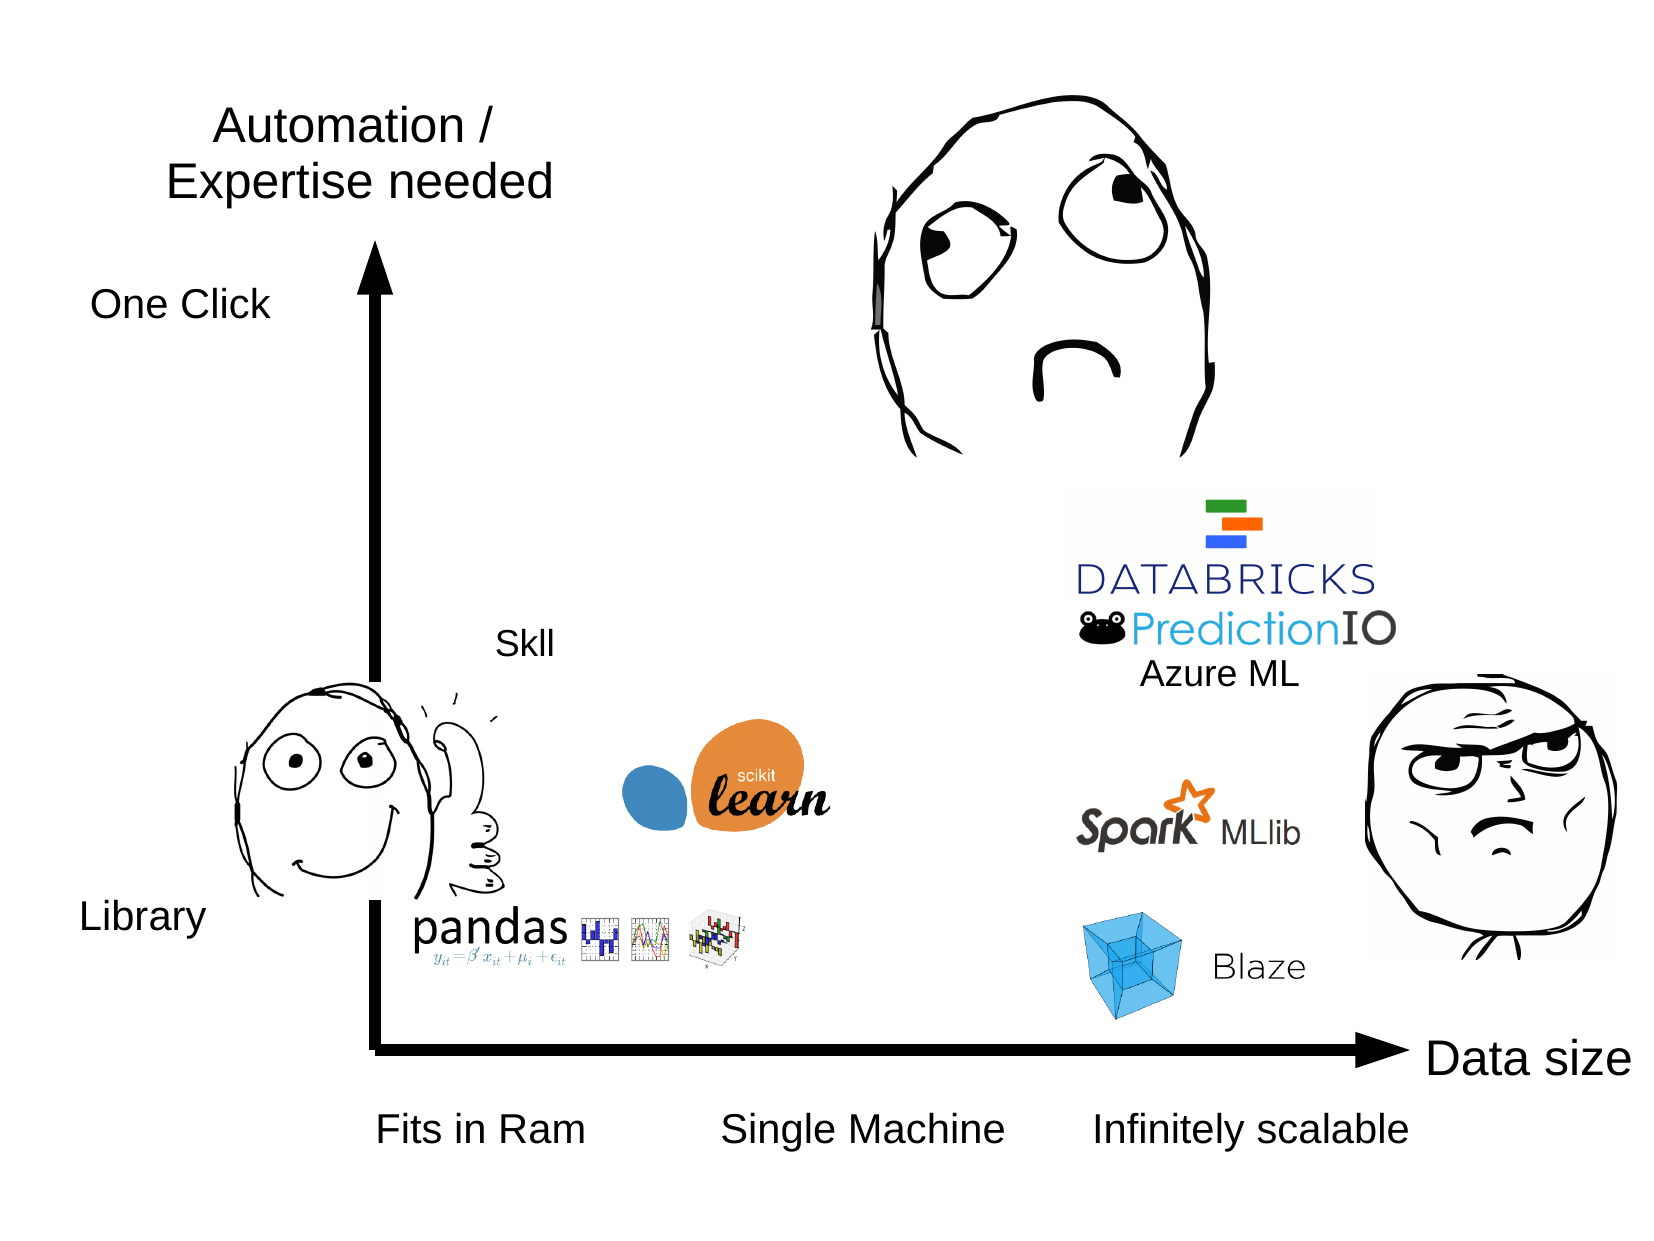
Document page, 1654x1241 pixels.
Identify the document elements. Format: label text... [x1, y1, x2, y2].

picture [1065, 485, 1381, 605]
picture [1065, 764, 1338, 866]
text_box Azure ML [1125, 646, 1396, 702]
text_box Library [63, 885, 244, 947]
picture [1046, 674, 1618, 1036]
text_box Fits in Ram [360, 1098, 705, 1161]
text_box Skll [480, 615, 571, 676]
text_box One Click [75, 273, 286, 336]
picture [195, 682, 766, 976]
picture [870, 89, 1217, 469]
text_box Single Machine [705, 1098, 1051, 1161]
text_box Automation / Expertise needed [105, 90, 616, 226]
picture [622, 719, 841, 856]
text_box Data size [1410, 1023, 1653, 1095]
picture [1079, 610, 1396, 646]
text_box Infinitely scalable [1077, 1098, 1426, 1164]
